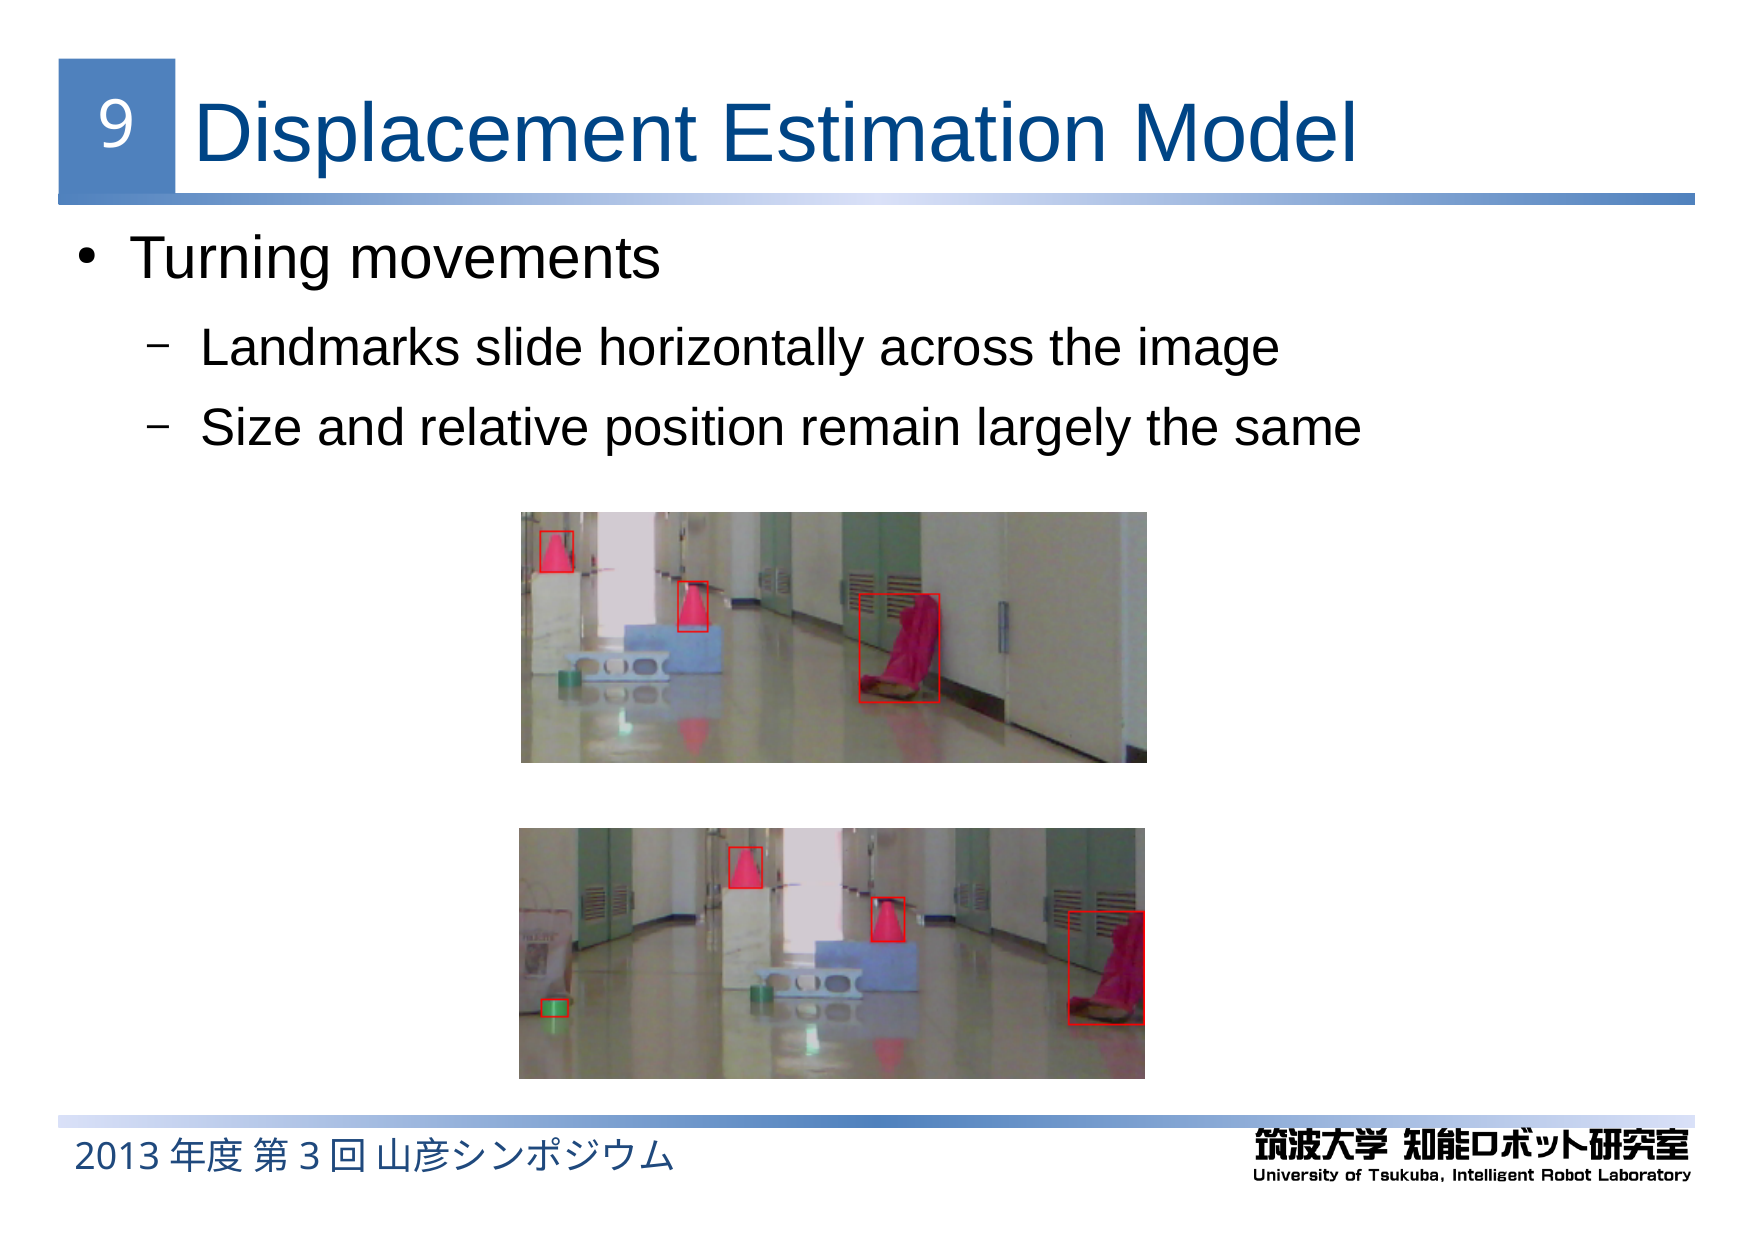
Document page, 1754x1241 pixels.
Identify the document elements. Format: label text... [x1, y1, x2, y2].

picture [521, 512, 1147, 763]
picture [1252, 1127, 1691, 1182]
title Displacement Estimation Model [193, 61, 1651, 205]
picture [519, 828, 1145, 1079]
list Turning movements Landmarks slide horizontally across the image Size and relative position remain largely the same [58, 223, 1696, 509]
